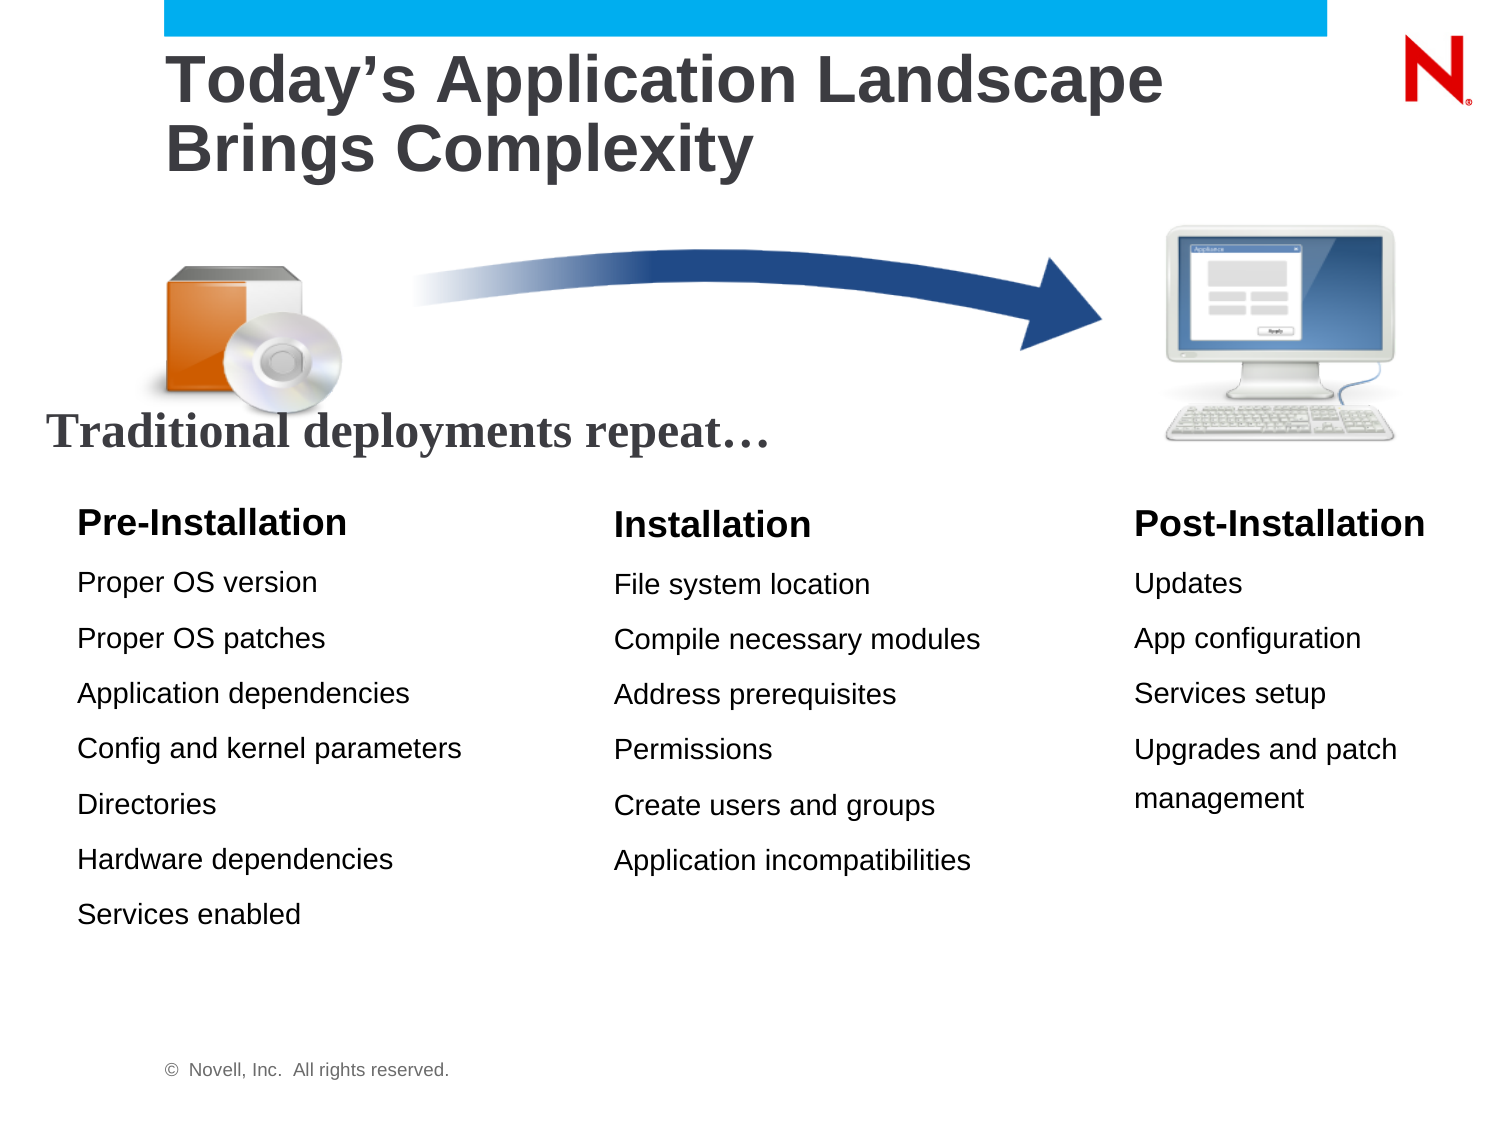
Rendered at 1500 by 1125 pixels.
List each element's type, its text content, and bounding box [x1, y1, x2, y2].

text_box Pre-Installation Proper OS version Proper OS patches Application dependencies Config and kernel parameters Directories Hardware dependencies Services enabled [62, 474, 614, 931]
text_box Today’s Application Landscape Brings Complexity [165, 34, 1388, 198]
text_box Installation File system location Compile necessary modules Address prerequisites Permissions Create users and groups Application incompatibilities [598, 474, 1137, 889]
text_box Traditional deployments repeat… [45, 406, 1307, 474]
picture [61, 196, 1500, 1125]
text_box Post-Installation Updates App configuration Services setup Upgrades and patch management [1119, 473, 1435, 876]
picture [1403, 32, 1473, 107]
